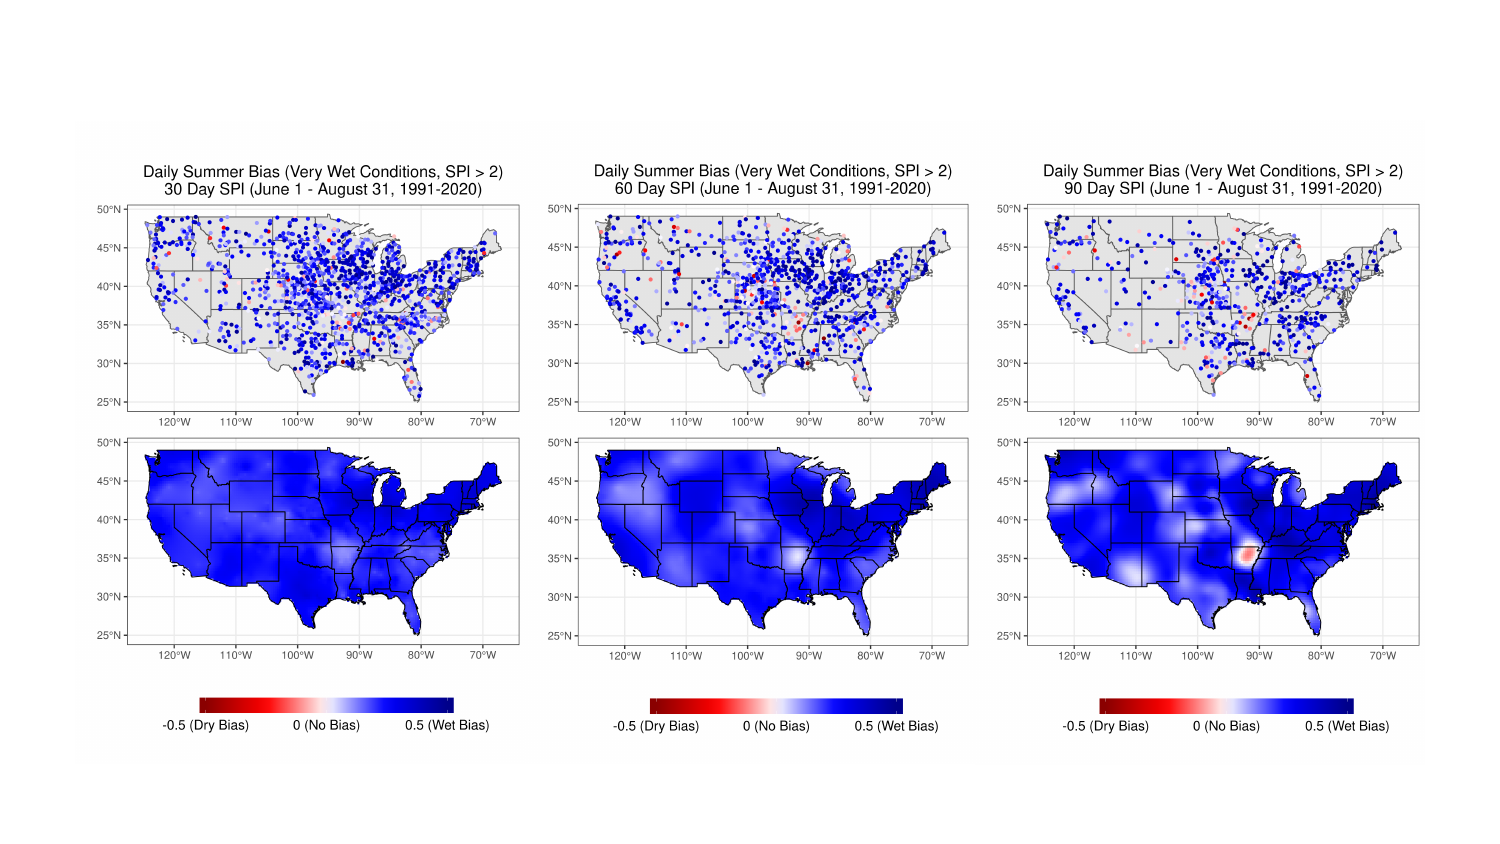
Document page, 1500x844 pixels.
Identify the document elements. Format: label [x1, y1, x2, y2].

picture [75, 120, 1425, 765]
